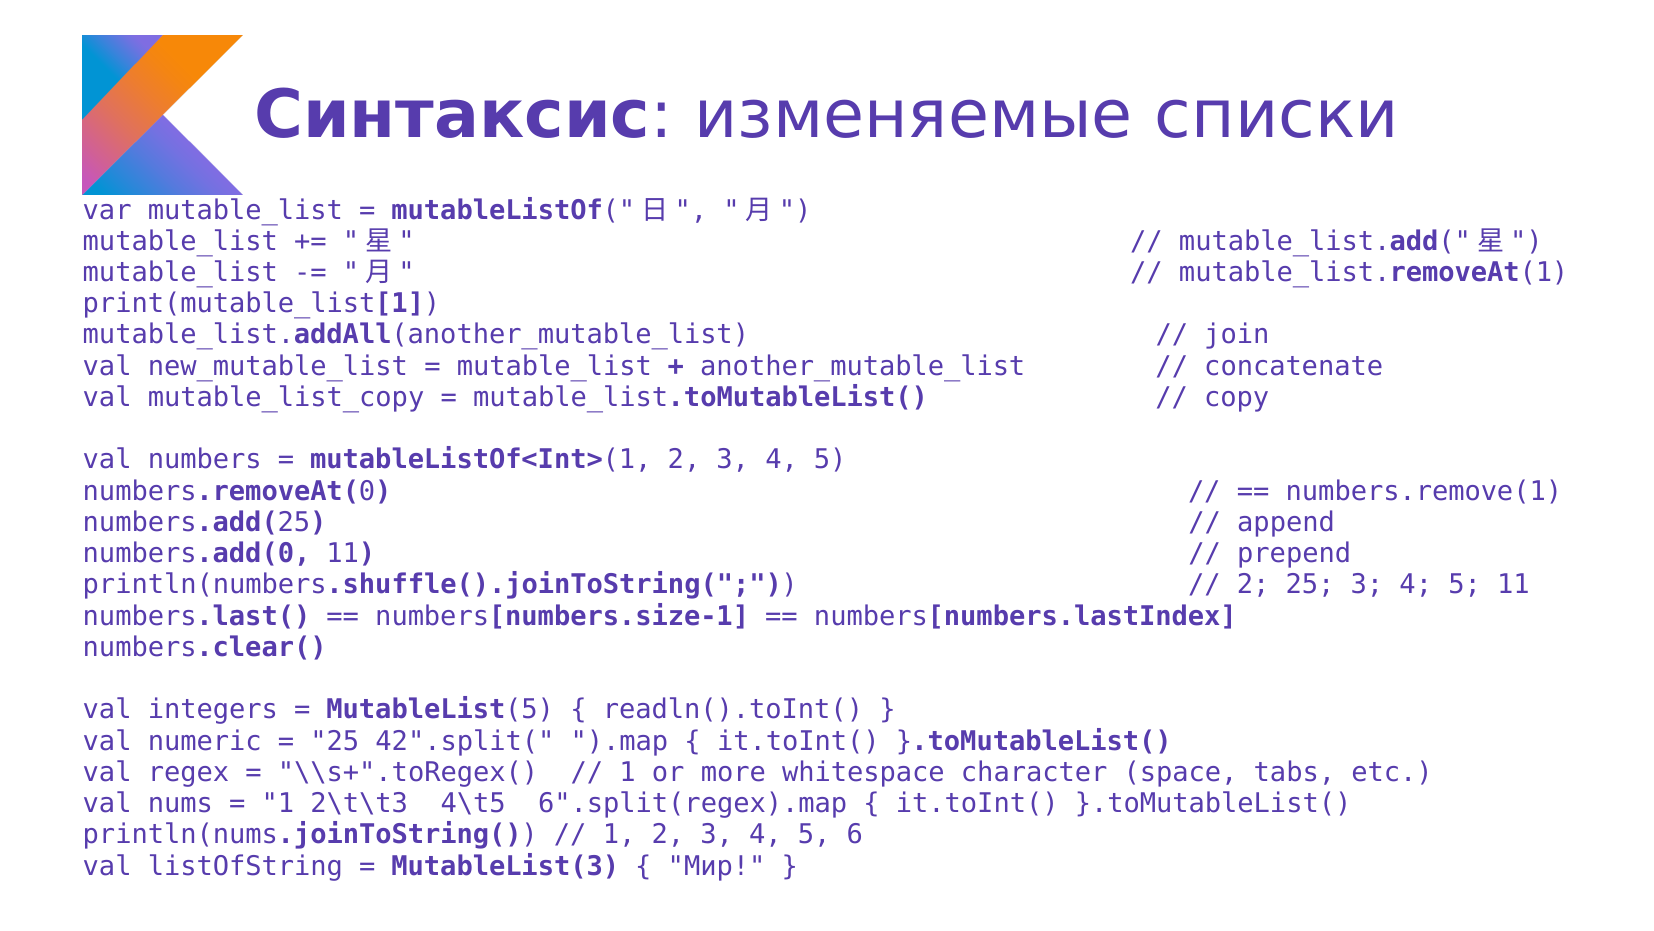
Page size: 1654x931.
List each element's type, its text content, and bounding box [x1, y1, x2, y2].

subtitle var mutable_list = mutableListOf("日", "月") mutable_list += "星" // mutable_list.add("星") mutable_list -= "月" // mutable_list.removeAt(1) print(mutable_list[1]) mutable_list.addAll(another_mutable_list) // join val new_mutable_list = mutable_list + another_mutable_list // concatenate val mutable_list_copy = mutable_list.toMutableList() // copy val numbers = mutableListOf<Int>(1, 2, 3, 4, 5) numbers.removeAt(0) // == numbers.remove(1) numbers.add(25) // append numbers.add(0, 11) // prepend println(numbers.shuffle().joinToString(";")) // 2; 25; 3; 4; 5; 11 numbers.last() == numbers[numbers.size-1] == numbers[numbers.lastIndex] numbers.clear() val integers = MutableList(5) { readln().toInt() } val numeric = "25 42".split(" ").map { it.toInt() }.toMutableList() val regex = "\\s+".toRegex() // 1 or more whitespace character (space, tabs, etc.) val nums = "1 2\t\t3 4\t5 6".split(regex).map { it.toInt() }.toMutableList() println(nums.joinToString()) // 1, 2, 3, 4, 5, 6 val listOfString = MutableList(3) { "Мир!" } [82, 194, 1571, 882]
picture [82, 35, 243, 195]
title Синтаксис: изменяемые списки [243, 37, 1571, 193]
